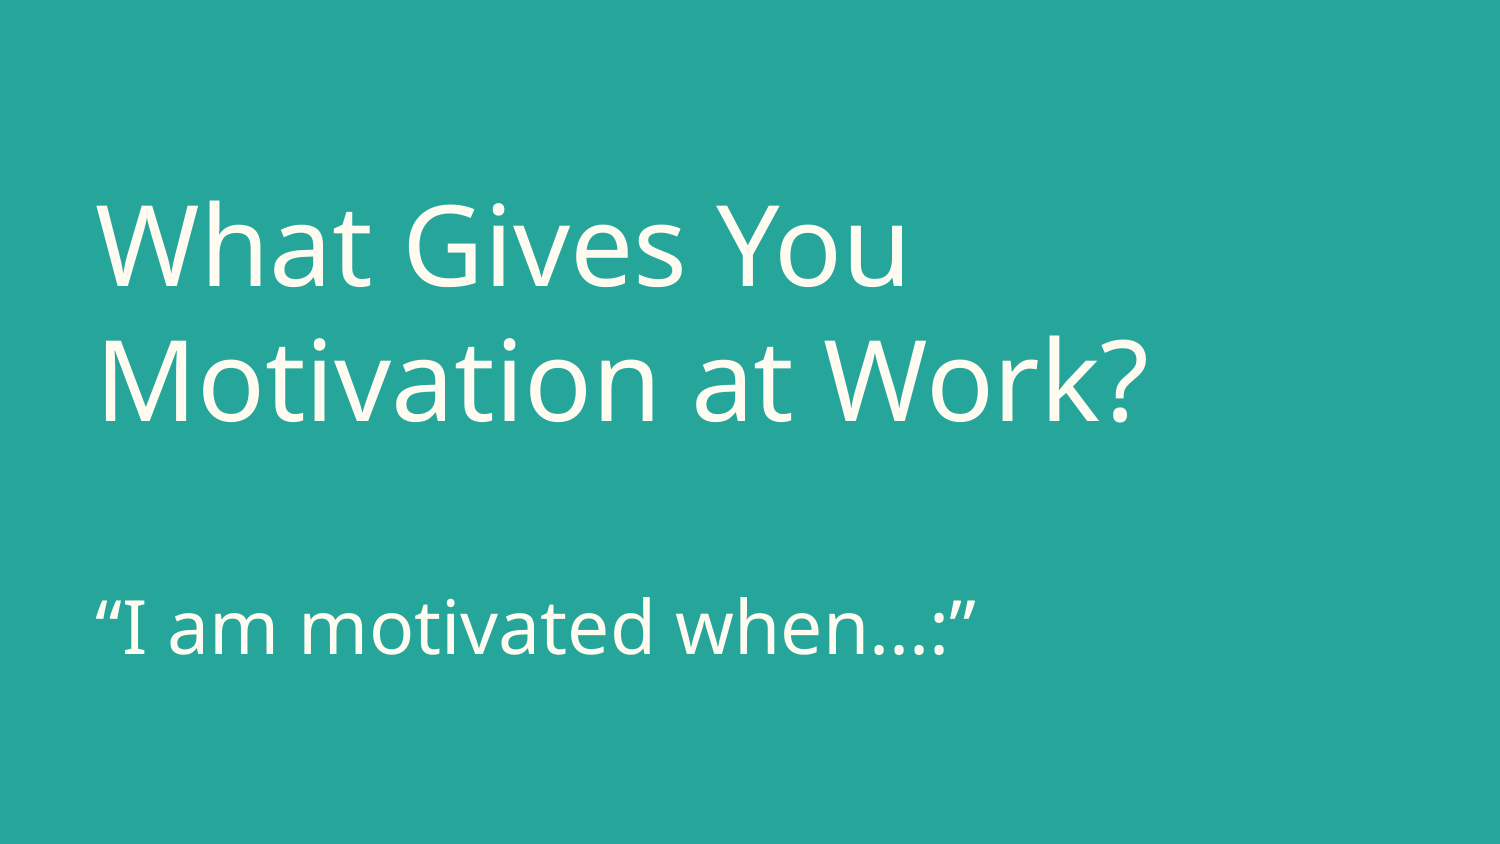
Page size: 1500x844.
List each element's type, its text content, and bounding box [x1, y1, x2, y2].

title What Gives You Motivation at Work? “I am motivated when...:” [80, 86, 1440, 758]
